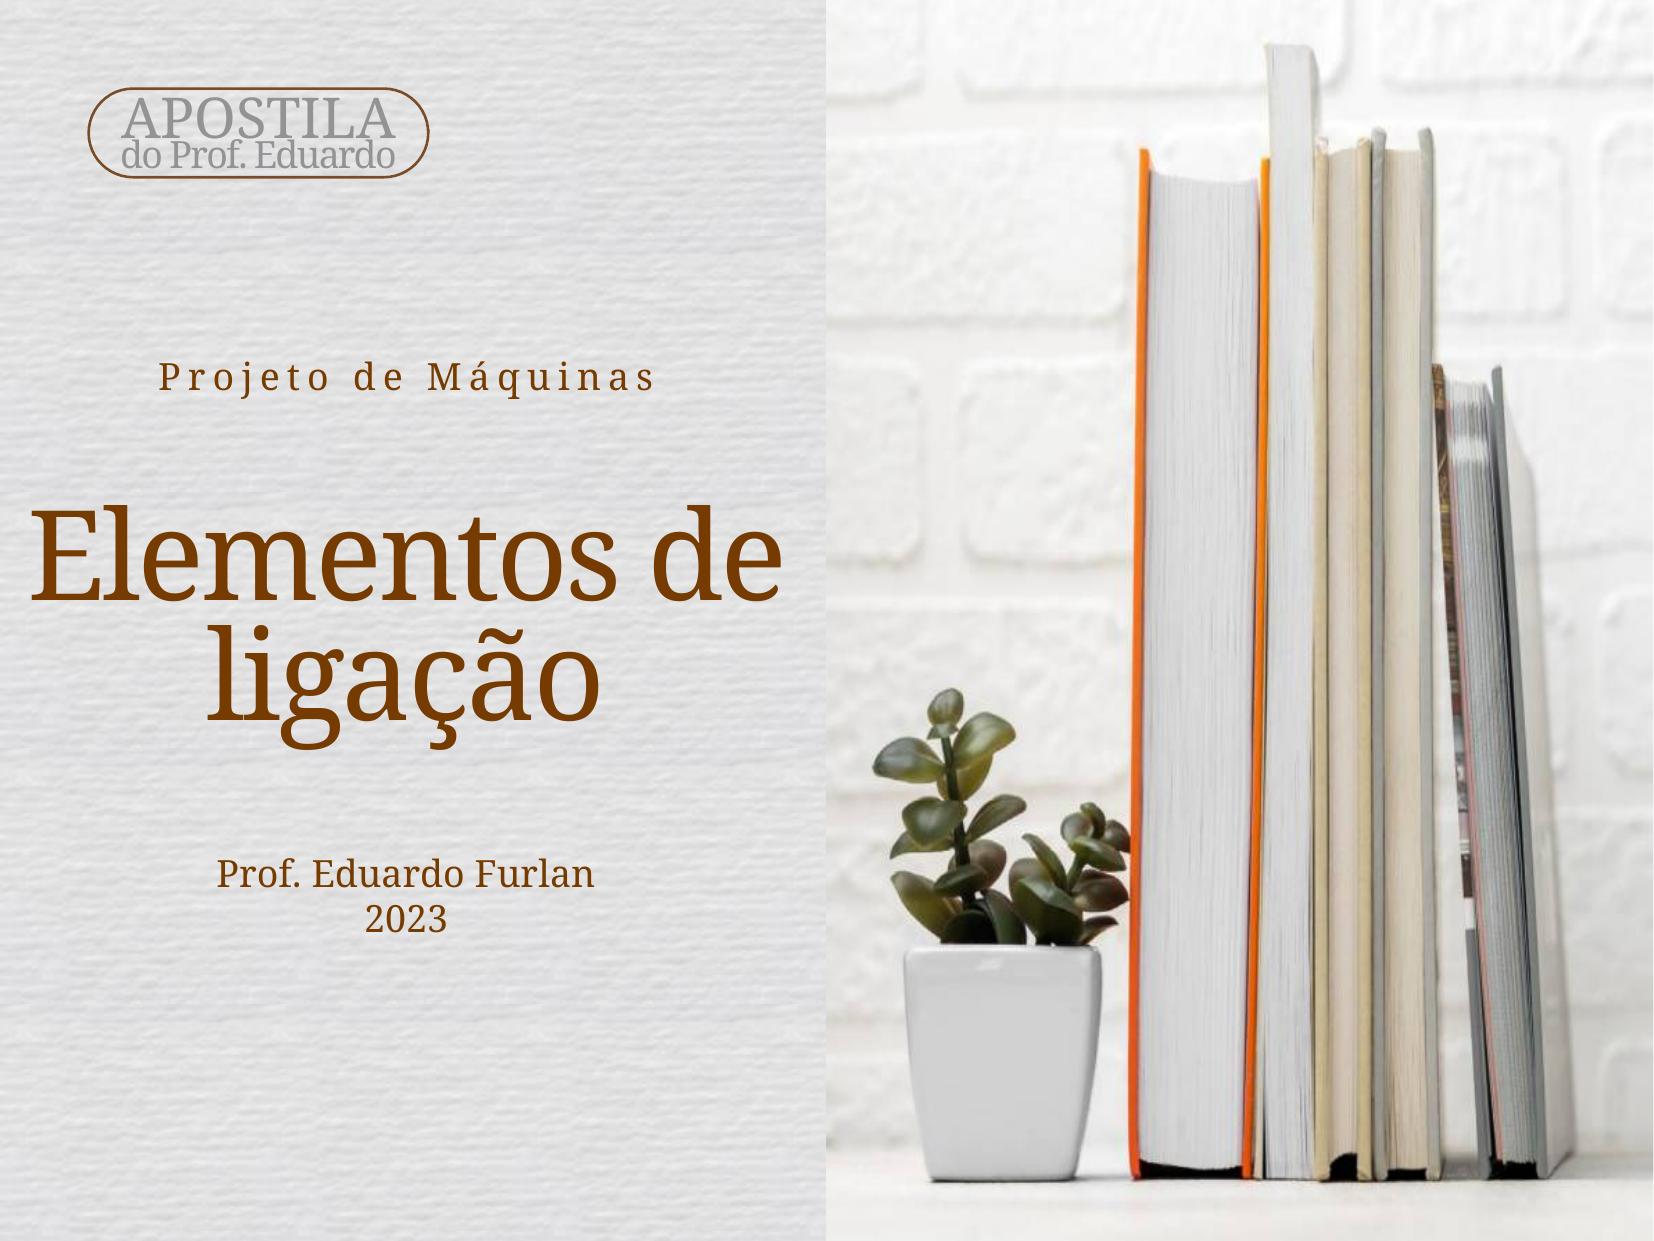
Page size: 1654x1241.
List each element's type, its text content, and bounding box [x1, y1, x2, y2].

text_box APOSTILA do Prof. Eduardo [88, 88, 429, 178]
text_box Projeto de Máquinas Elementos de ligação Prof. Eduardo Furlan 2023 [0, 354, 813, 948]
picture [826, 0, 1654, 1241]
text_box [0, 0, 826, 1241]
